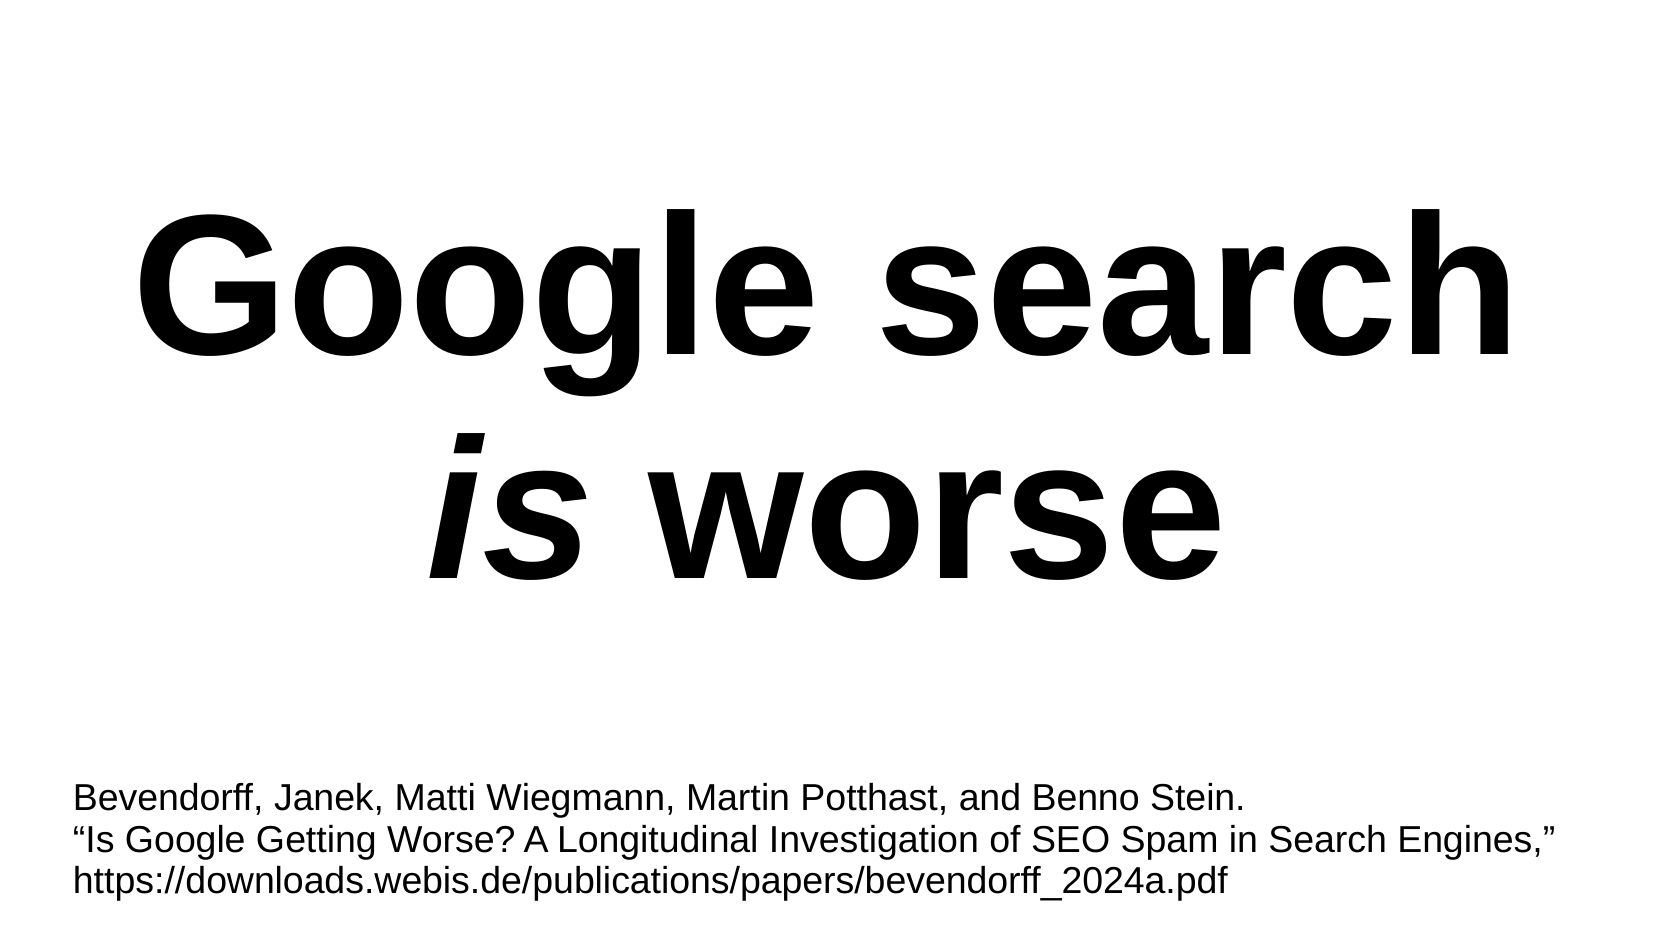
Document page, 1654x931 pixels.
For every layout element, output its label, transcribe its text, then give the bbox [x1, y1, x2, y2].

subtitle Google search is worse [82, 37, 1571, 757]
text_box Bevendorff, Janek, Matti Wiegmann, Martin Potthast, and Benno Stein. “Is Google Getting Worse? A Longitudinal Investigation of SEO Spam in Search Engines,” https://downloads.webis.de/publications/papers/bevendorff_2024a.pdf [58, 768, 1571, 910]
